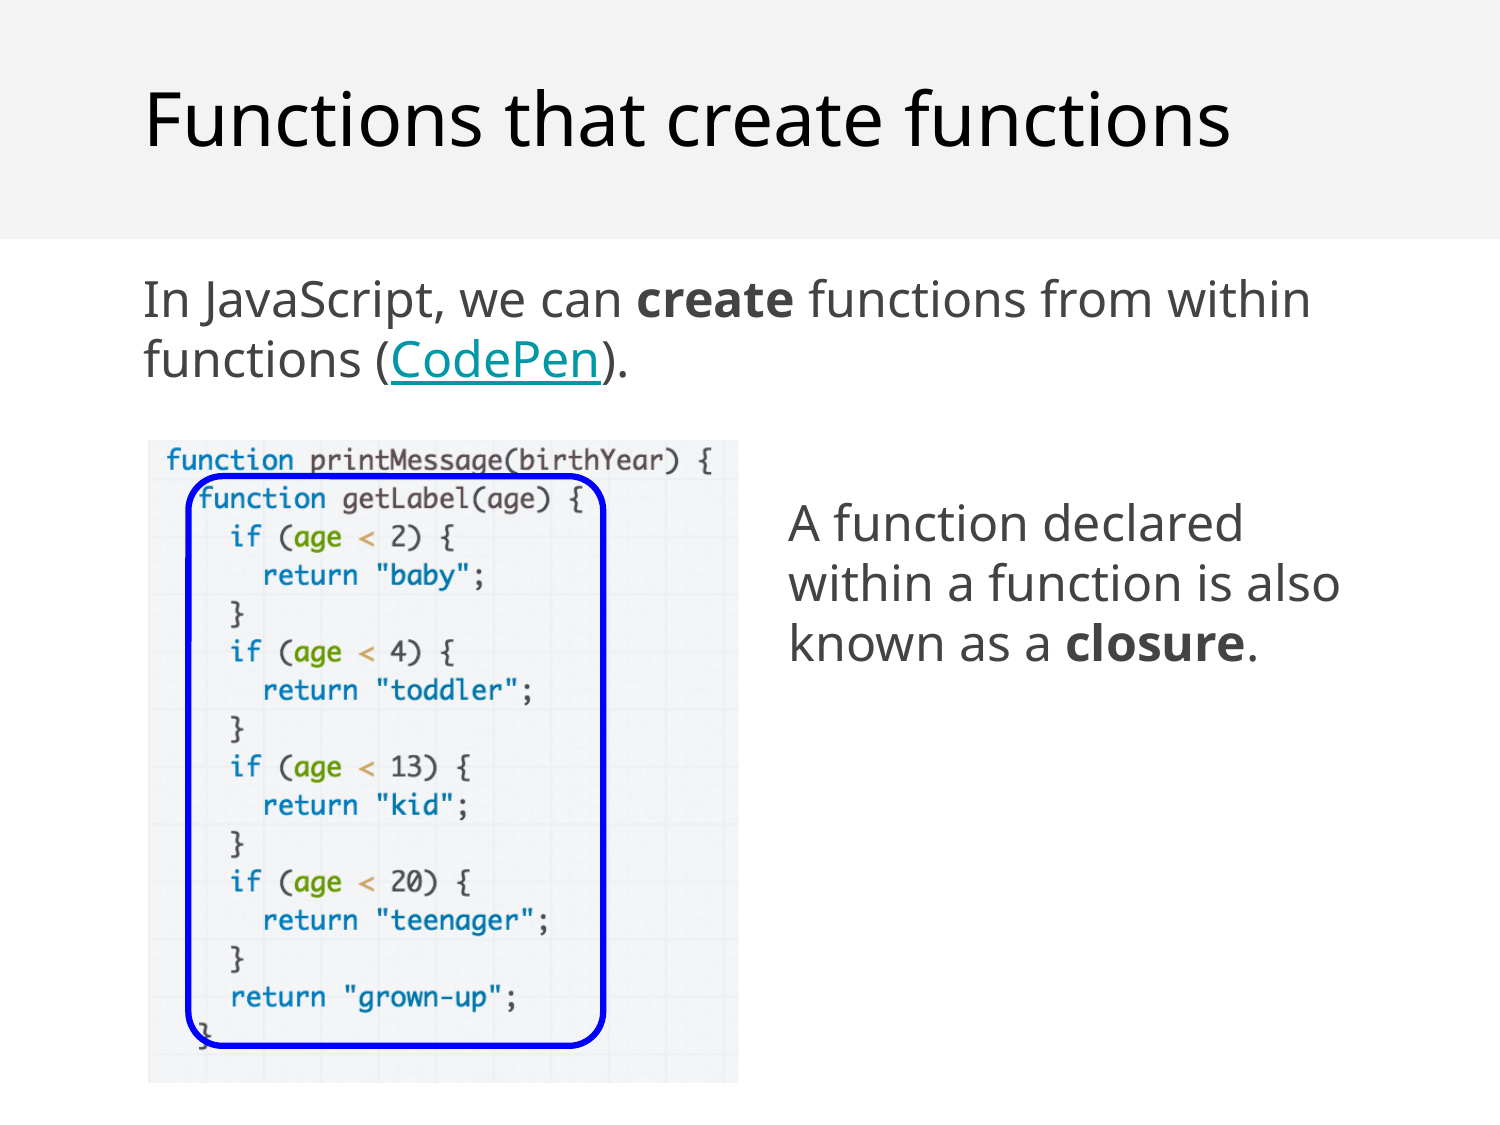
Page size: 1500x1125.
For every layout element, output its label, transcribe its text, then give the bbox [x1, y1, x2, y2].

picture [148, 440, 739, 1083]
list A function declared within a function is also known as a closure. [773, 476, 1365, 1031]
list In JavaScript, we can create functions from within functions (CodePen). [128, 267, 1372, 441]
title Functions that create functions [128, 56, 1372, 183]
